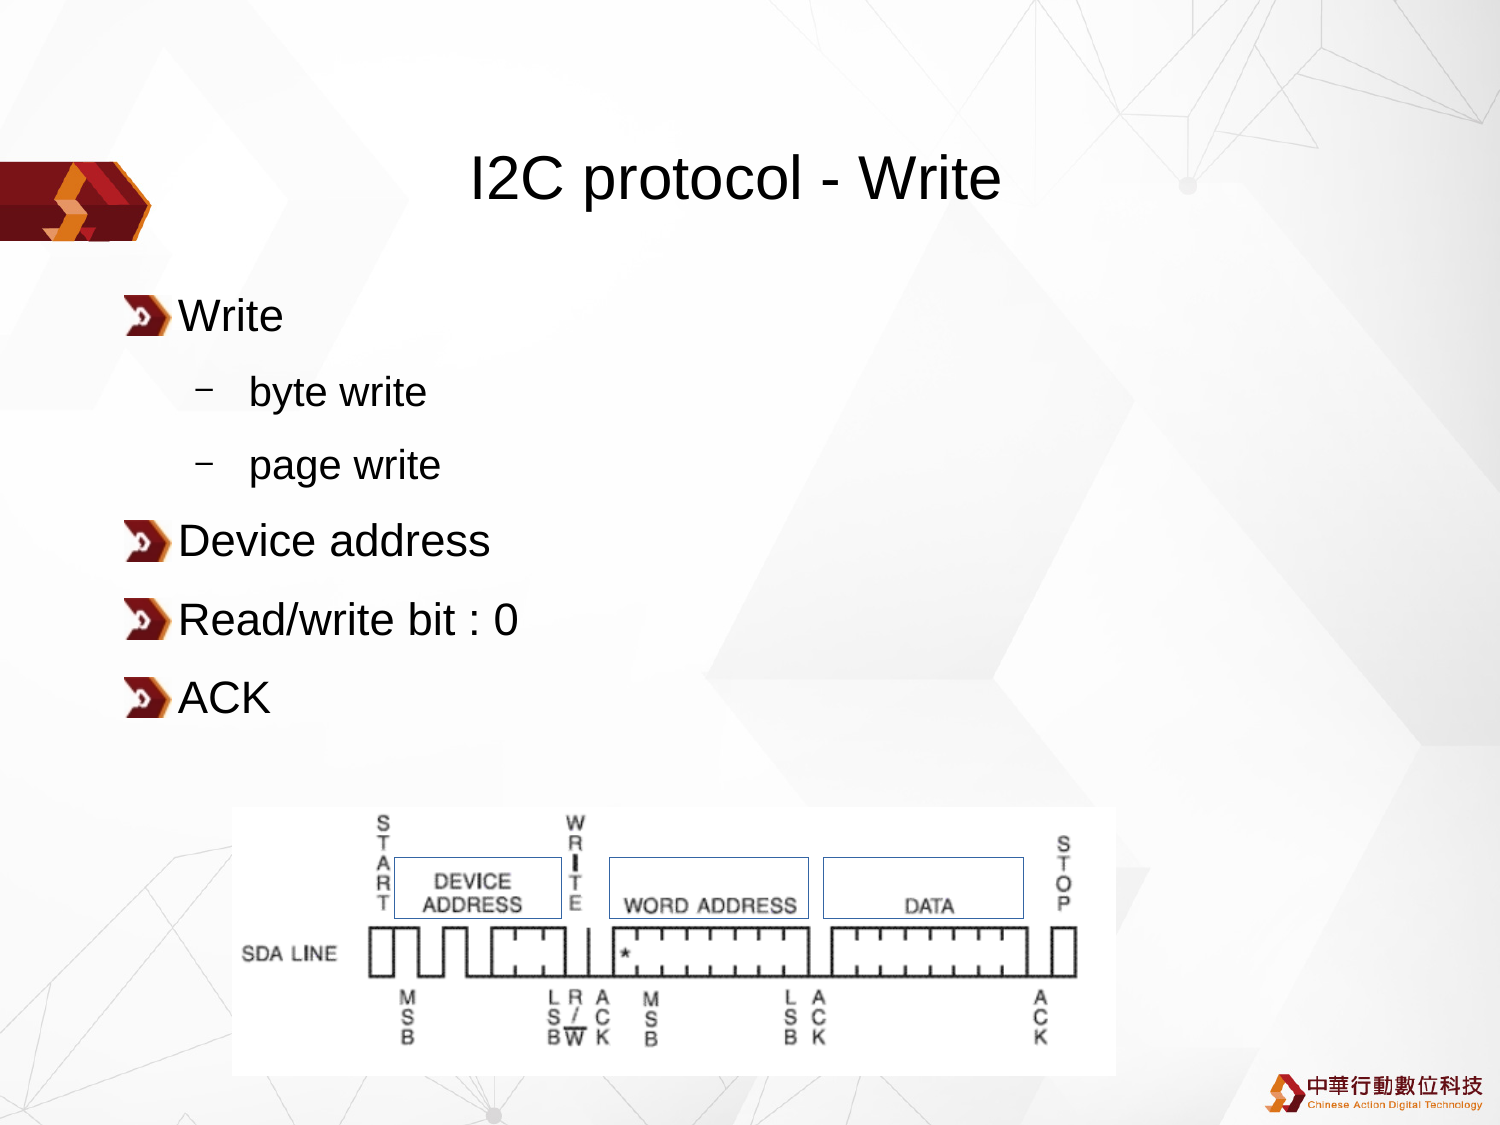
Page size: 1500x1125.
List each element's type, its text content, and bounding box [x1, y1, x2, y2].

list Write byte write page write Device address Read/write bit : 0 ACK [107, 290, 1425, 943]
picture [0, 0, 1500, 1125]
title I2C protocol - Write [107, 101, 1367, 255]
